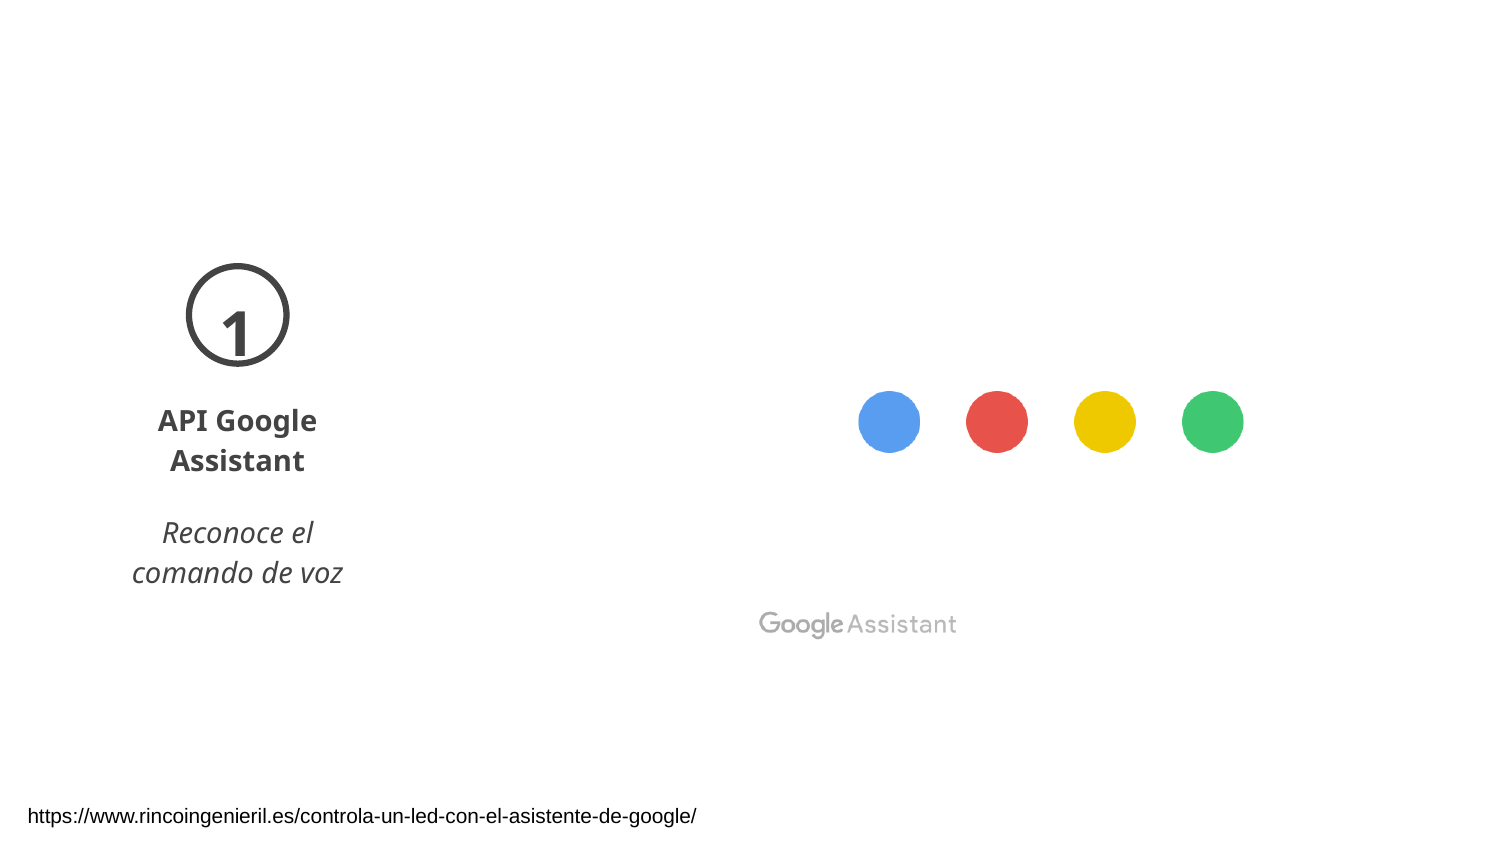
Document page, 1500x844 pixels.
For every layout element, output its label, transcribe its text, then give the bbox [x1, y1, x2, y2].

text_box Reconoce el comando de voz [93, 494, 382, 615]
picture [735, 190, 1351, 653]
text_box 1 [201, 267, 274, 321]
text_box API Google Assistant [97, 419, 378, 493]
